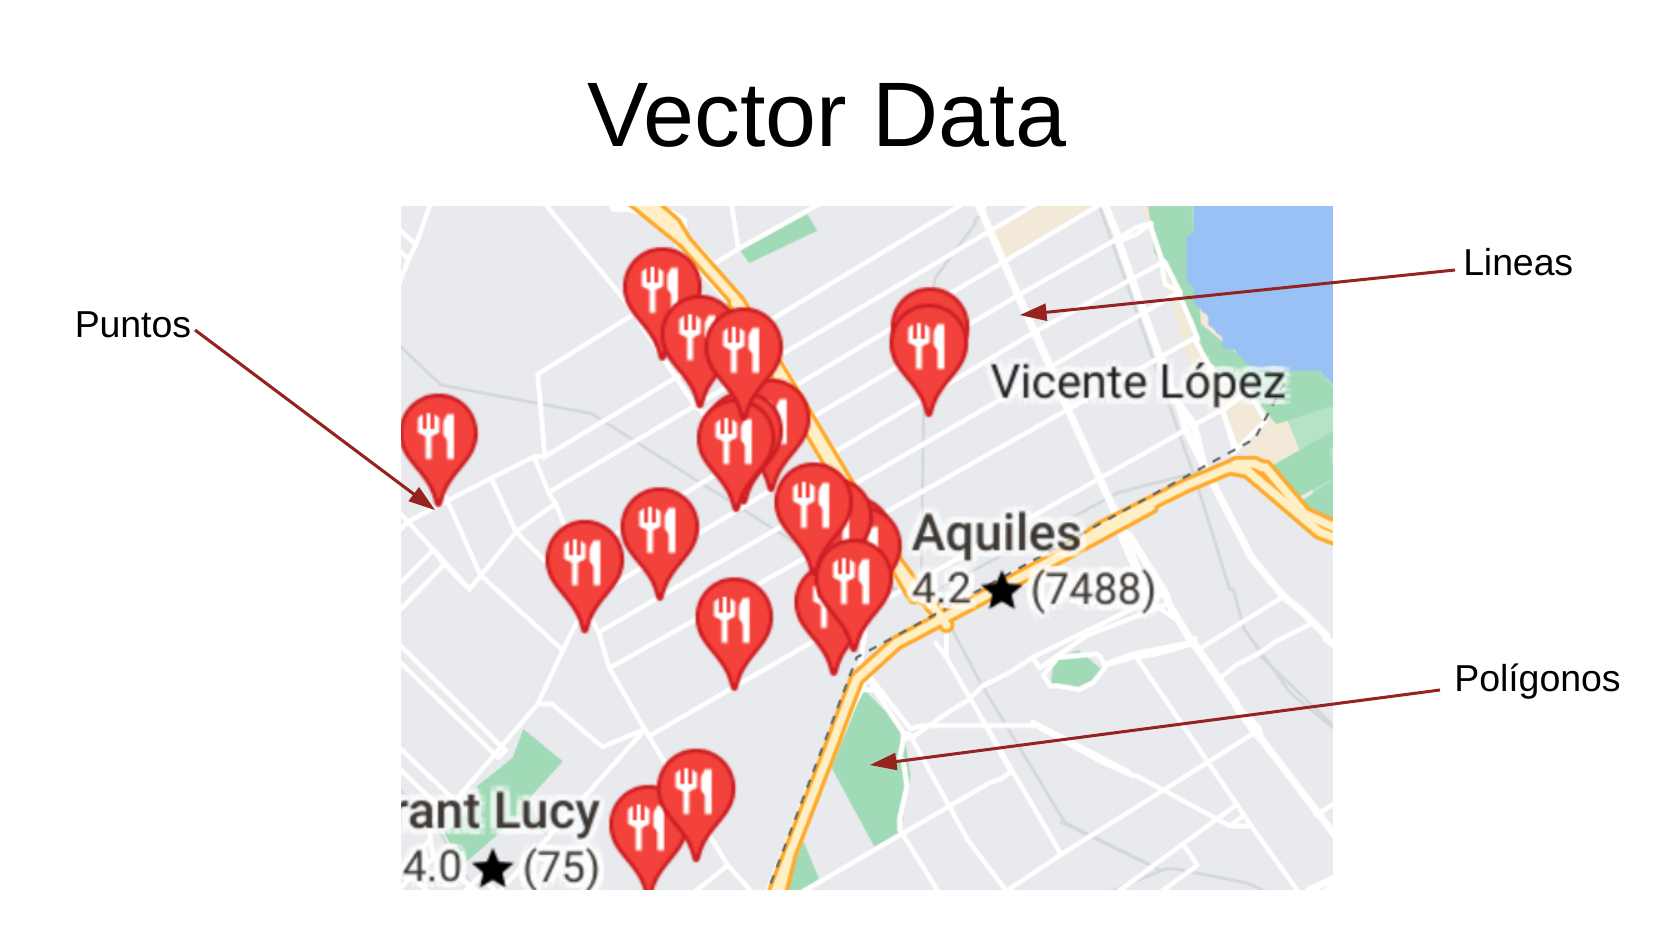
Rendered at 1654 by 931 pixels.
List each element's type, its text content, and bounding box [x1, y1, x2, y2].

title Vector Data [82, 37, 1571, 193]
text_box Lineas [1448, 233, 1644, 291]
picture [401, 206, 1333, 891]
text_box Polígonos [1439, 650, 1654, 708]
text_box Puntos [60, 296, 271, 354]
